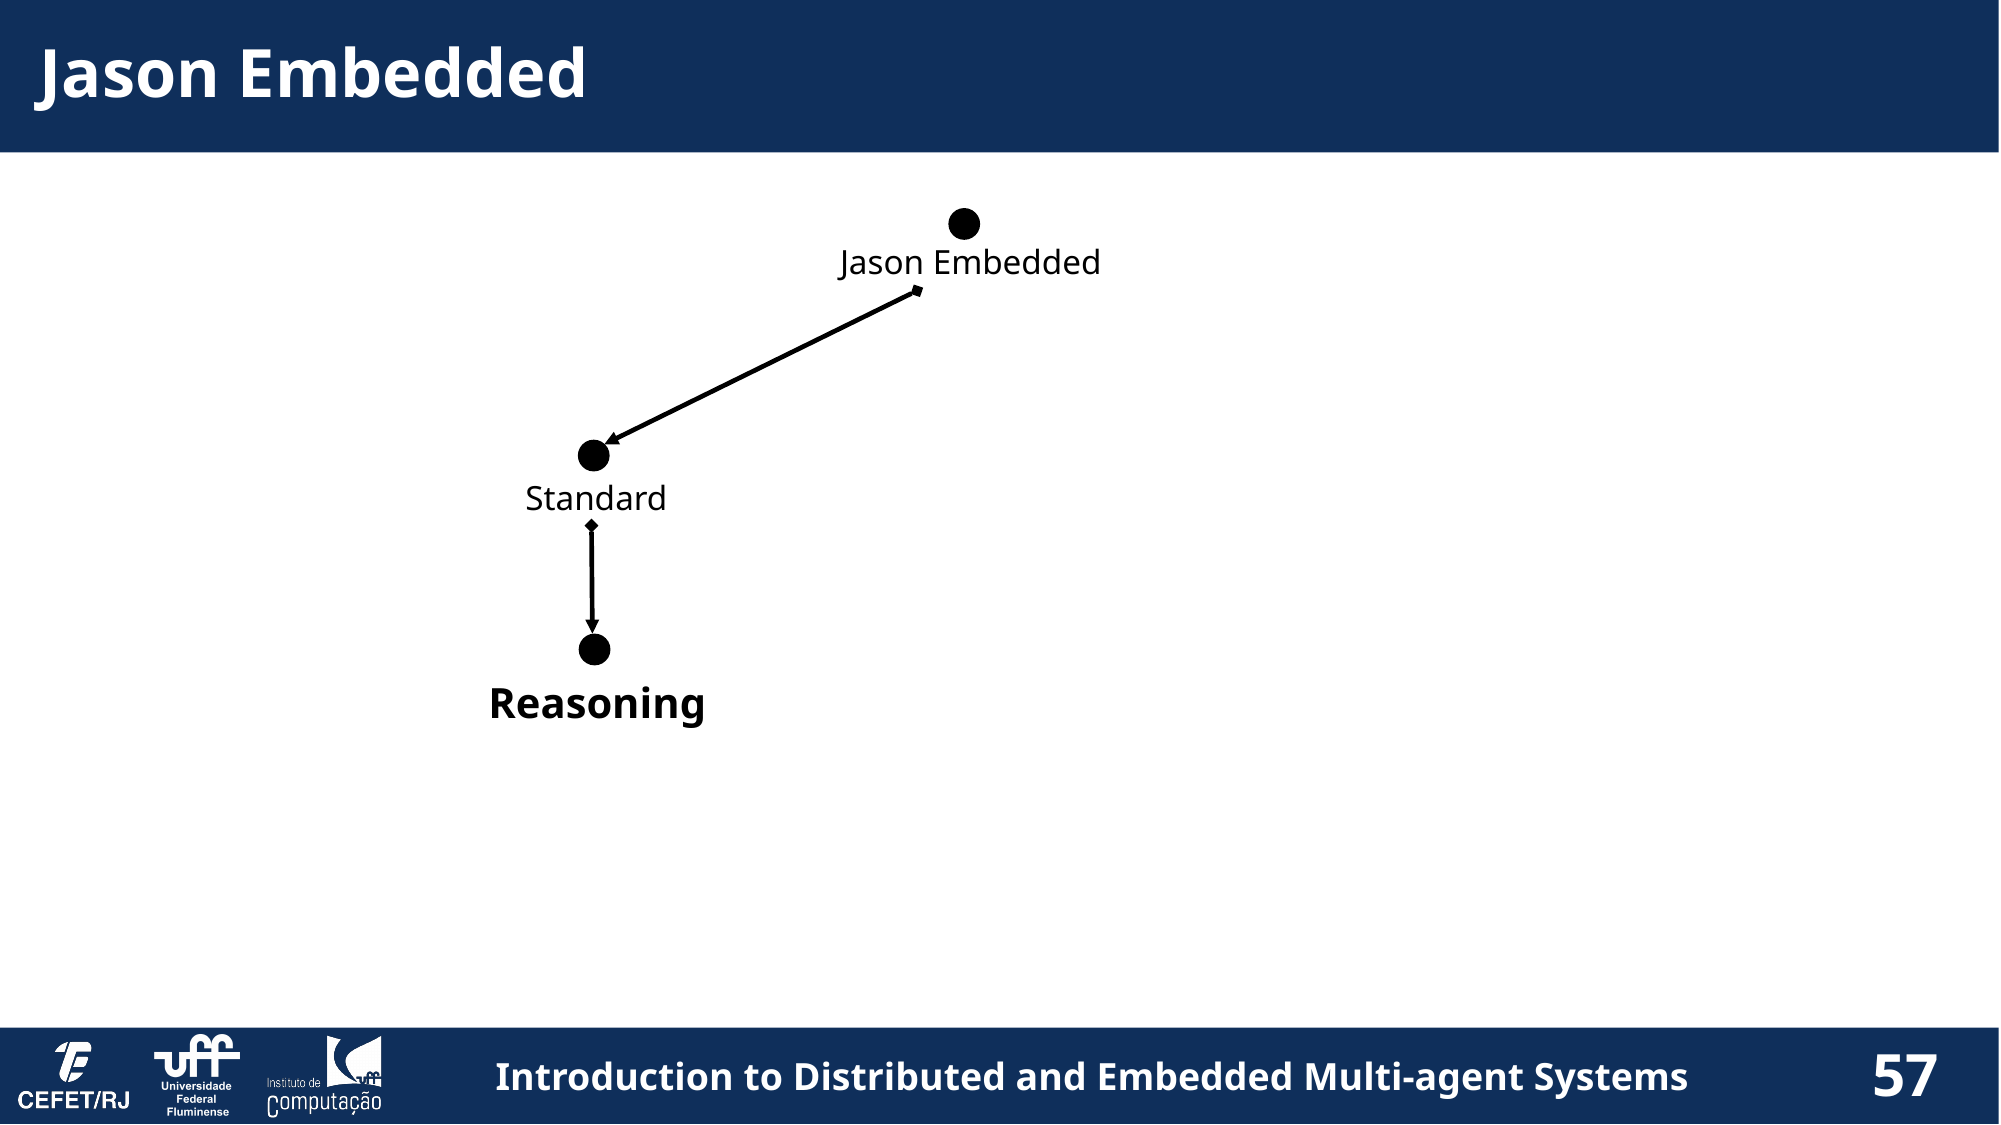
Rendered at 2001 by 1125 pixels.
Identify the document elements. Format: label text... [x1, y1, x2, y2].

text_box Reasoning [473, 669, 722, 734]
text_box Jason Embedded [25, 23, 1999, 119]
text_box [577, 439, 610, 469]
picture [265, 1033, 383, 1118]
picture [153, 1033, 241, 1121]
text_box [578, 633, 611, 666]
text_box Jason Embedded [825, 233, 1117, 289]
text_box Standard [510, 469, 683, 525]
picture [18, 1021, 129, 1125]
text_box [948, 208, 981, 233]
